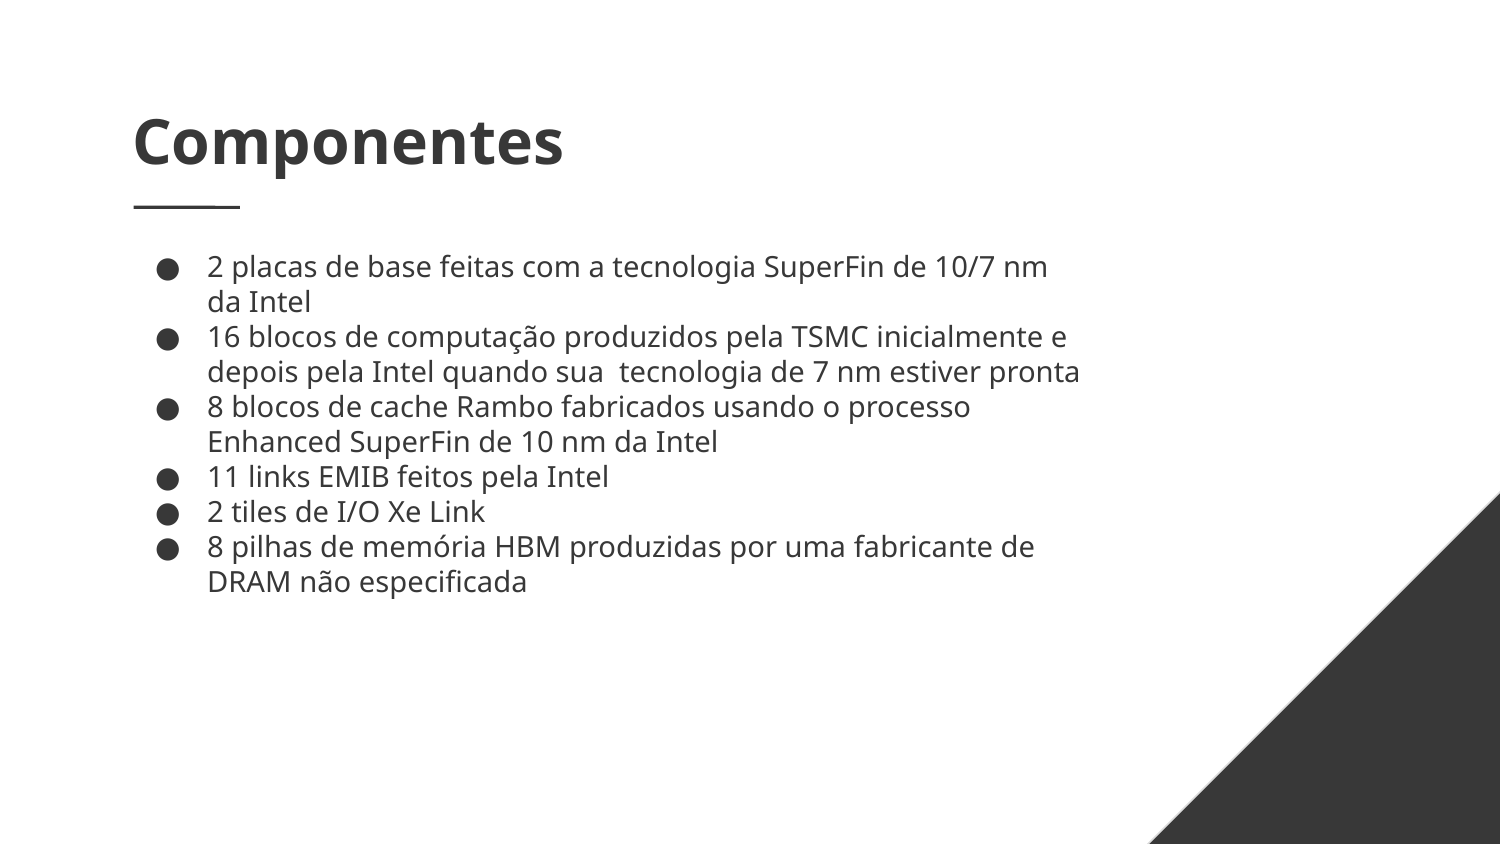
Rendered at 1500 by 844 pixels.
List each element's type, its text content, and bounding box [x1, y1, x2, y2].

list 2 placas de base feitas com a tecnologia SuperFin de 10/7 nm da Intel 16 blocos de computação produzidos pela TSMC inicialmente e depois pela Intel quando sua tecnologia de 7 nm estiver pronta 8 blocos de cache Rambo fabricados usando o processo Enhanced SuperFin de 10 nm da Intel 11 links EMIB feitos pela Intel 2 tiles de I/O Xe Link 8 pilhas de memória HBM produzidas por uma fabricante de DRAM não especificada [116, 233, 1114, 769]
title Componentes [116, 87, 1064, 174]
